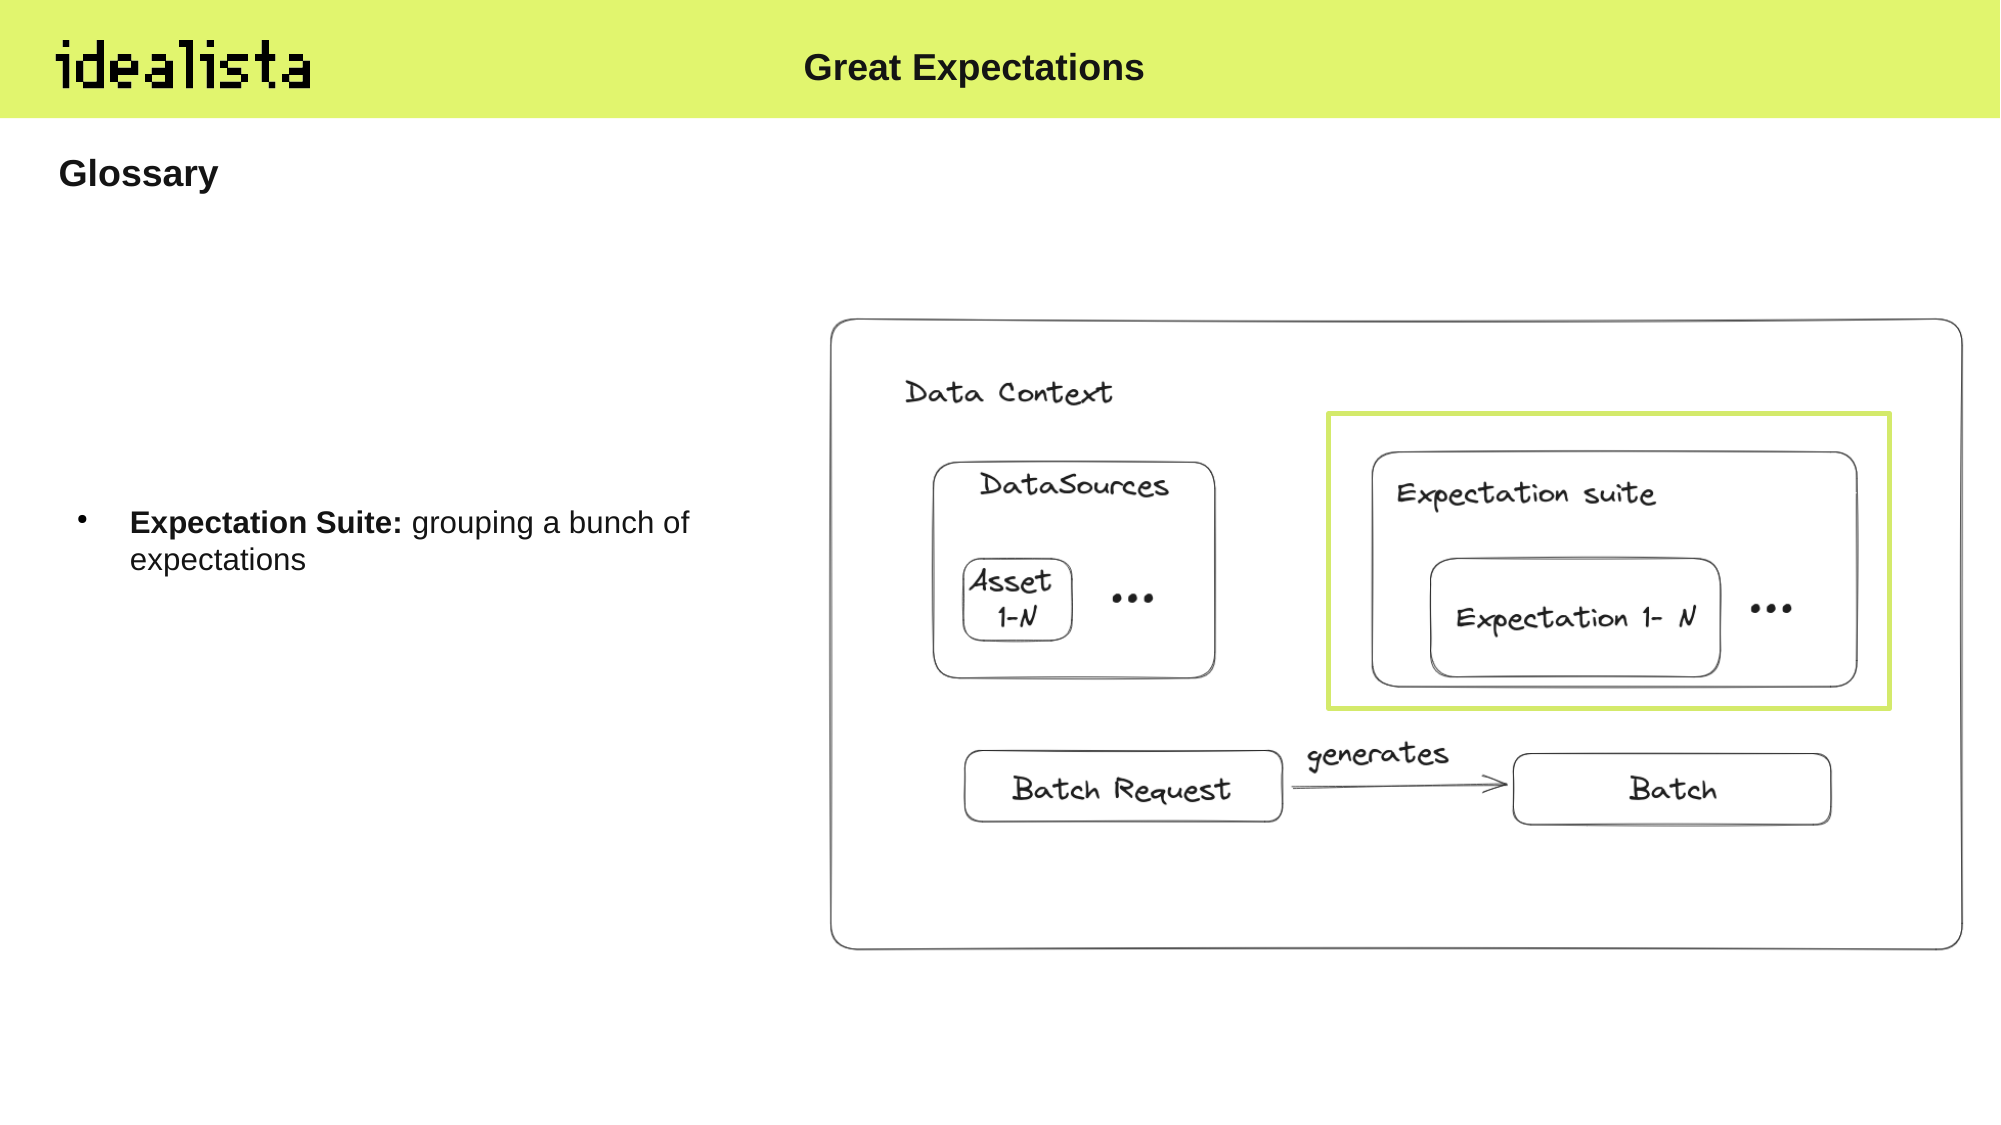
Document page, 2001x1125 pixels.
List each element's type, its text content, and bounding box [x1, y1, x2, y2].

title Glossary [58, 147, 1949, 195]
picture [53, 36, 318, 92]
picture [811, 295, 2000, 978]
list Expectation Suite: grouping a bunch of expectations [59, 501, 811, 562]
title Great Expectations [590, 41, 1359, 89]
